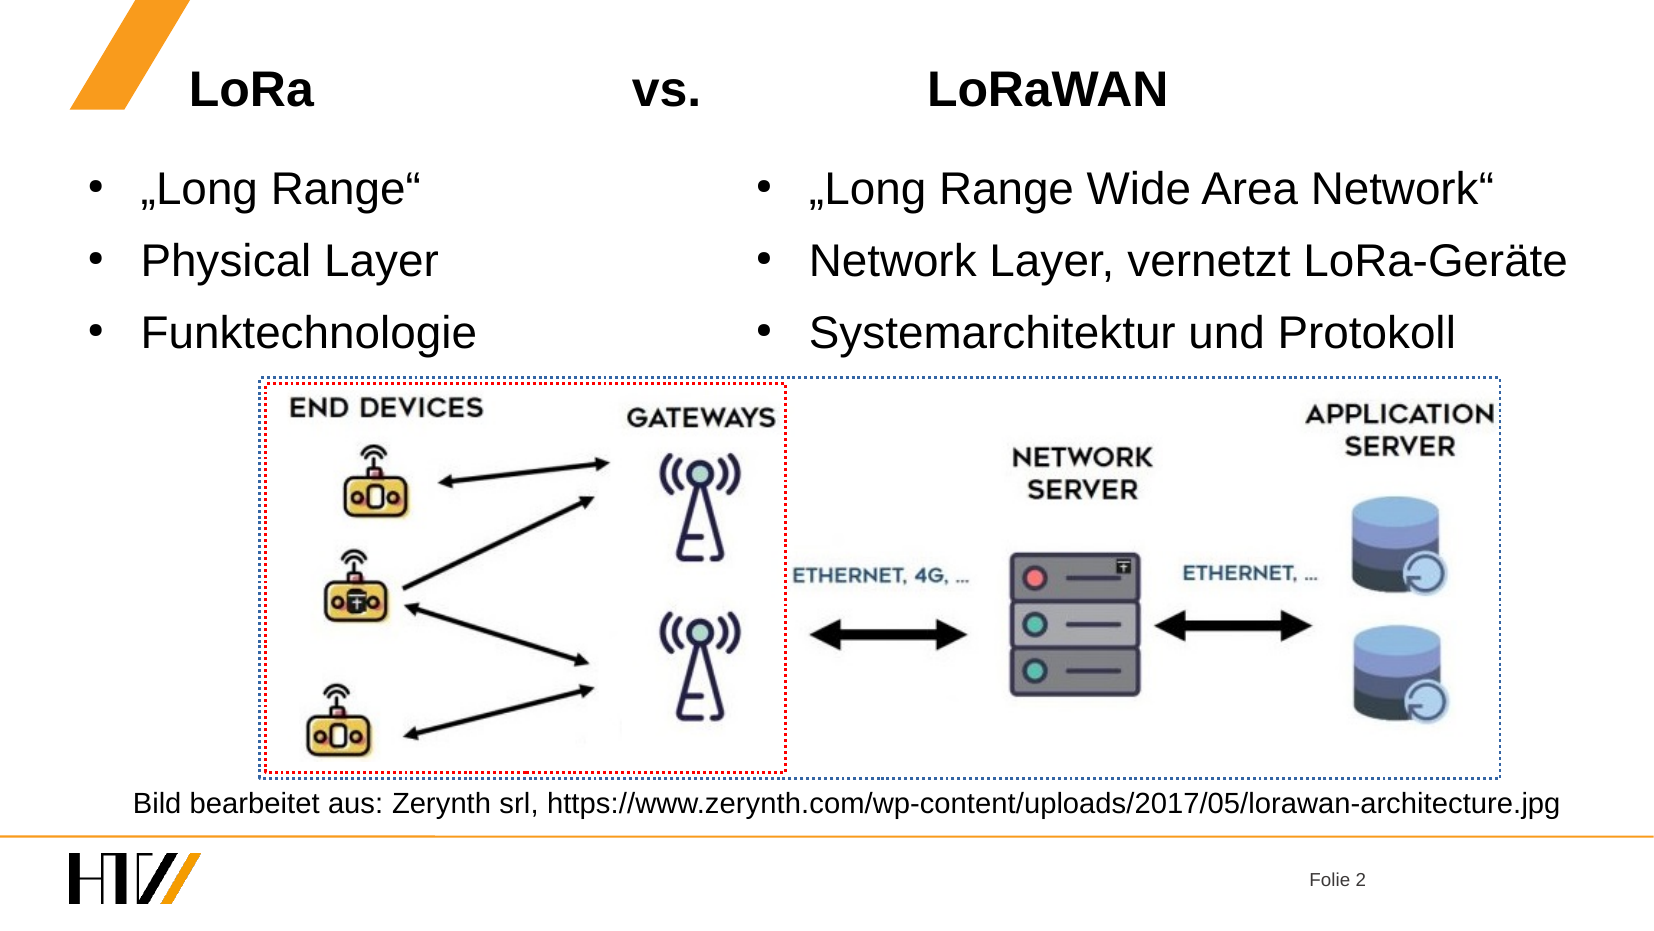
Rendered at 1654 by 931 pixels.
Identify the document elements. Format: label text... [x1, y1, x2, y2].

list „Long Range“ Physical Layer Funktechnologie [69, 165, 738, 373]
text_box Bild bearbeitet aus: Zerynth srl, https://www.zerynth.com/wp-content/uploads/2017/05/lorawan-architecture.jpg [118, 779, 1595, 828]
slide_number Folie <Foliennummer> [1281, 853, 1395, 904]
picture [69, 853, 201, 904]
list „Long Range Wide Area Network“ Network Layer, vernetzt LoRa-Geräte Systemarchitektur und Protokoll [738, 165, 1595, 373]
title LoRa vs. LoRaWAN [188, 32, 1574, 118]
picture [265, 390, 1504, 762]
